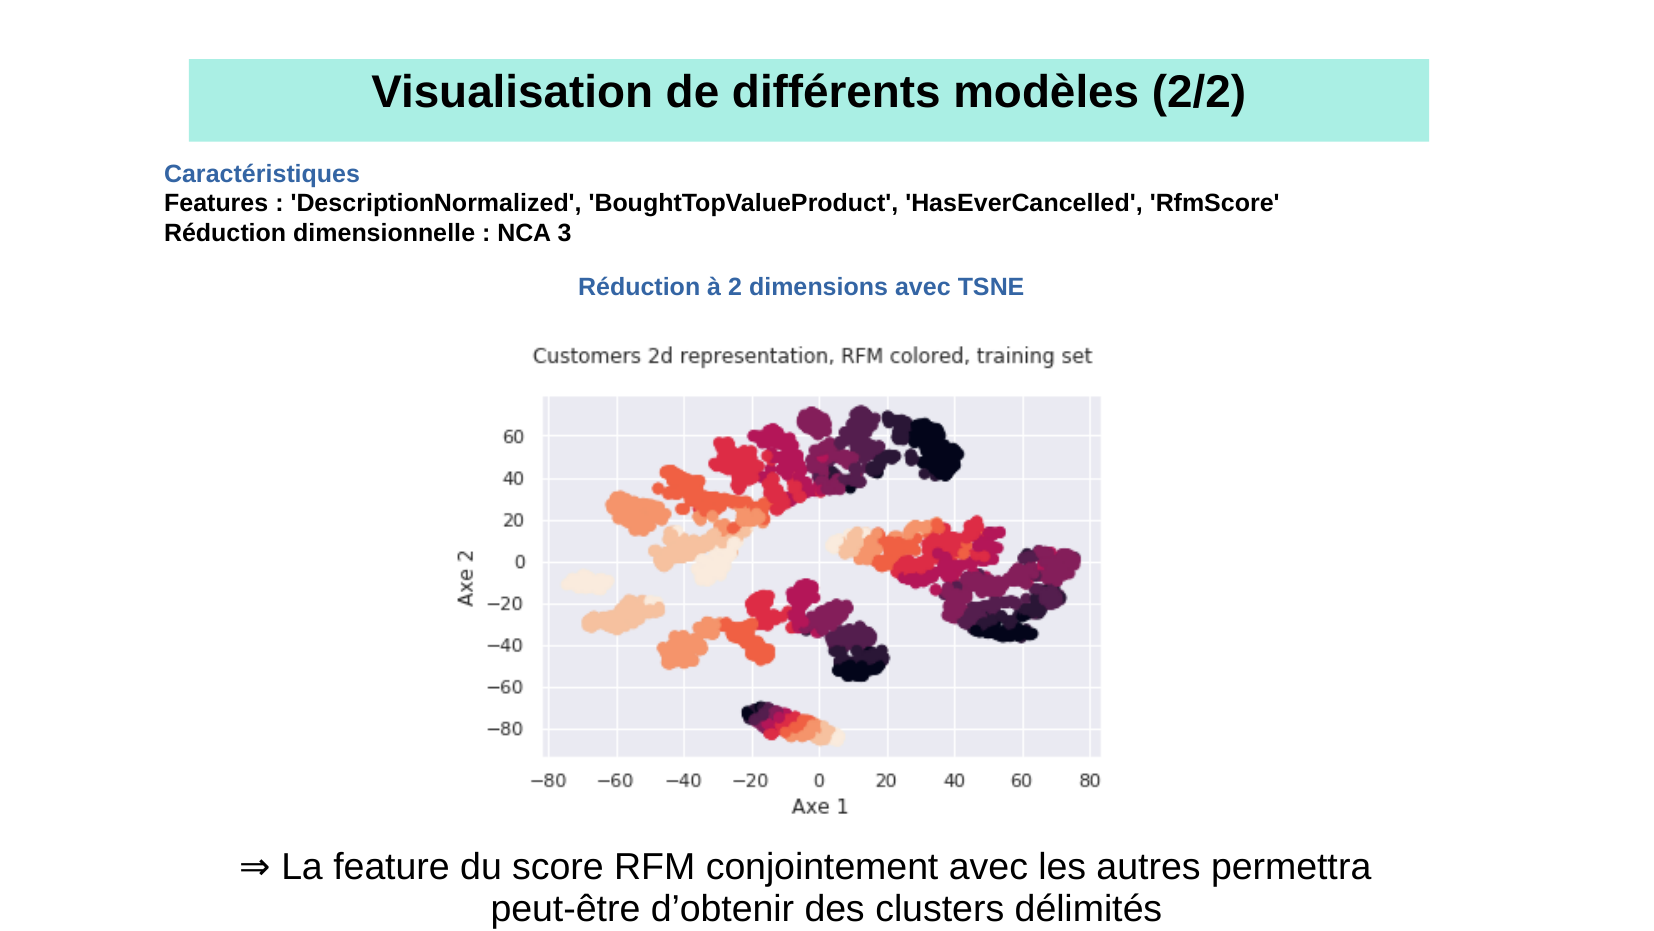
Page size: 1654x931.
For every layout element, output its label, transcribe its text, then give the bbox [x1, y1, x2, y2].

text_box Visualisation de différents modèles (2/2) [188, 59, 1430, 142]
text_box Réduction à 2 dimensions avec TSNE [563, 265, 1041, 309]
text_box ⇒ La feature du score RFM conjointement avec les autres permettra peut-être d’obtenir des clusters délimités [224, 838, 1387, 931]
picture [448, 335, 1148, 838]
text_box Caractéristiques Features : 'DescriptionNormalized', 'BoughtTopValueProduct', 'HasEverCancelled', 'RfmScore' Réduction dimensionnelle : NCA 3 [149, 152, 1548, 254]
